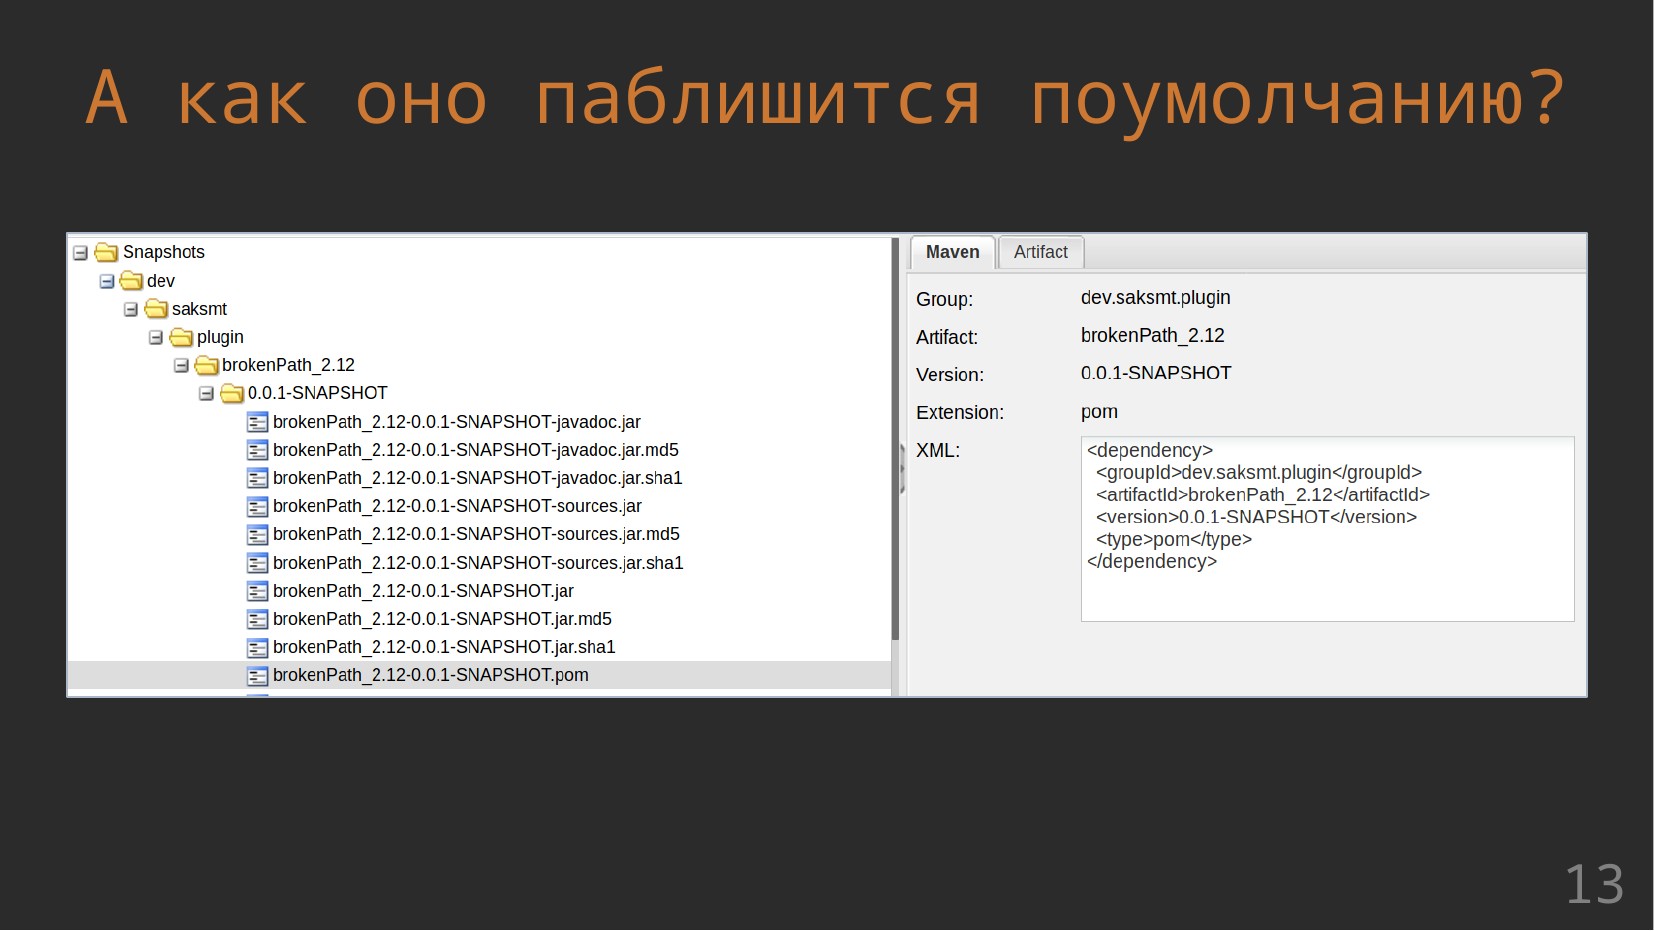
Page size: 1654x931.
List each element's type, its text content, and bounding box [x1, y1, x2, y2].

text_box А как оно паблишится поумолчанию? [23, 35, 1630, 181]
picture [67, 234, 1586, 696]
text_box 13 [1287, 838, 1642, 931]
